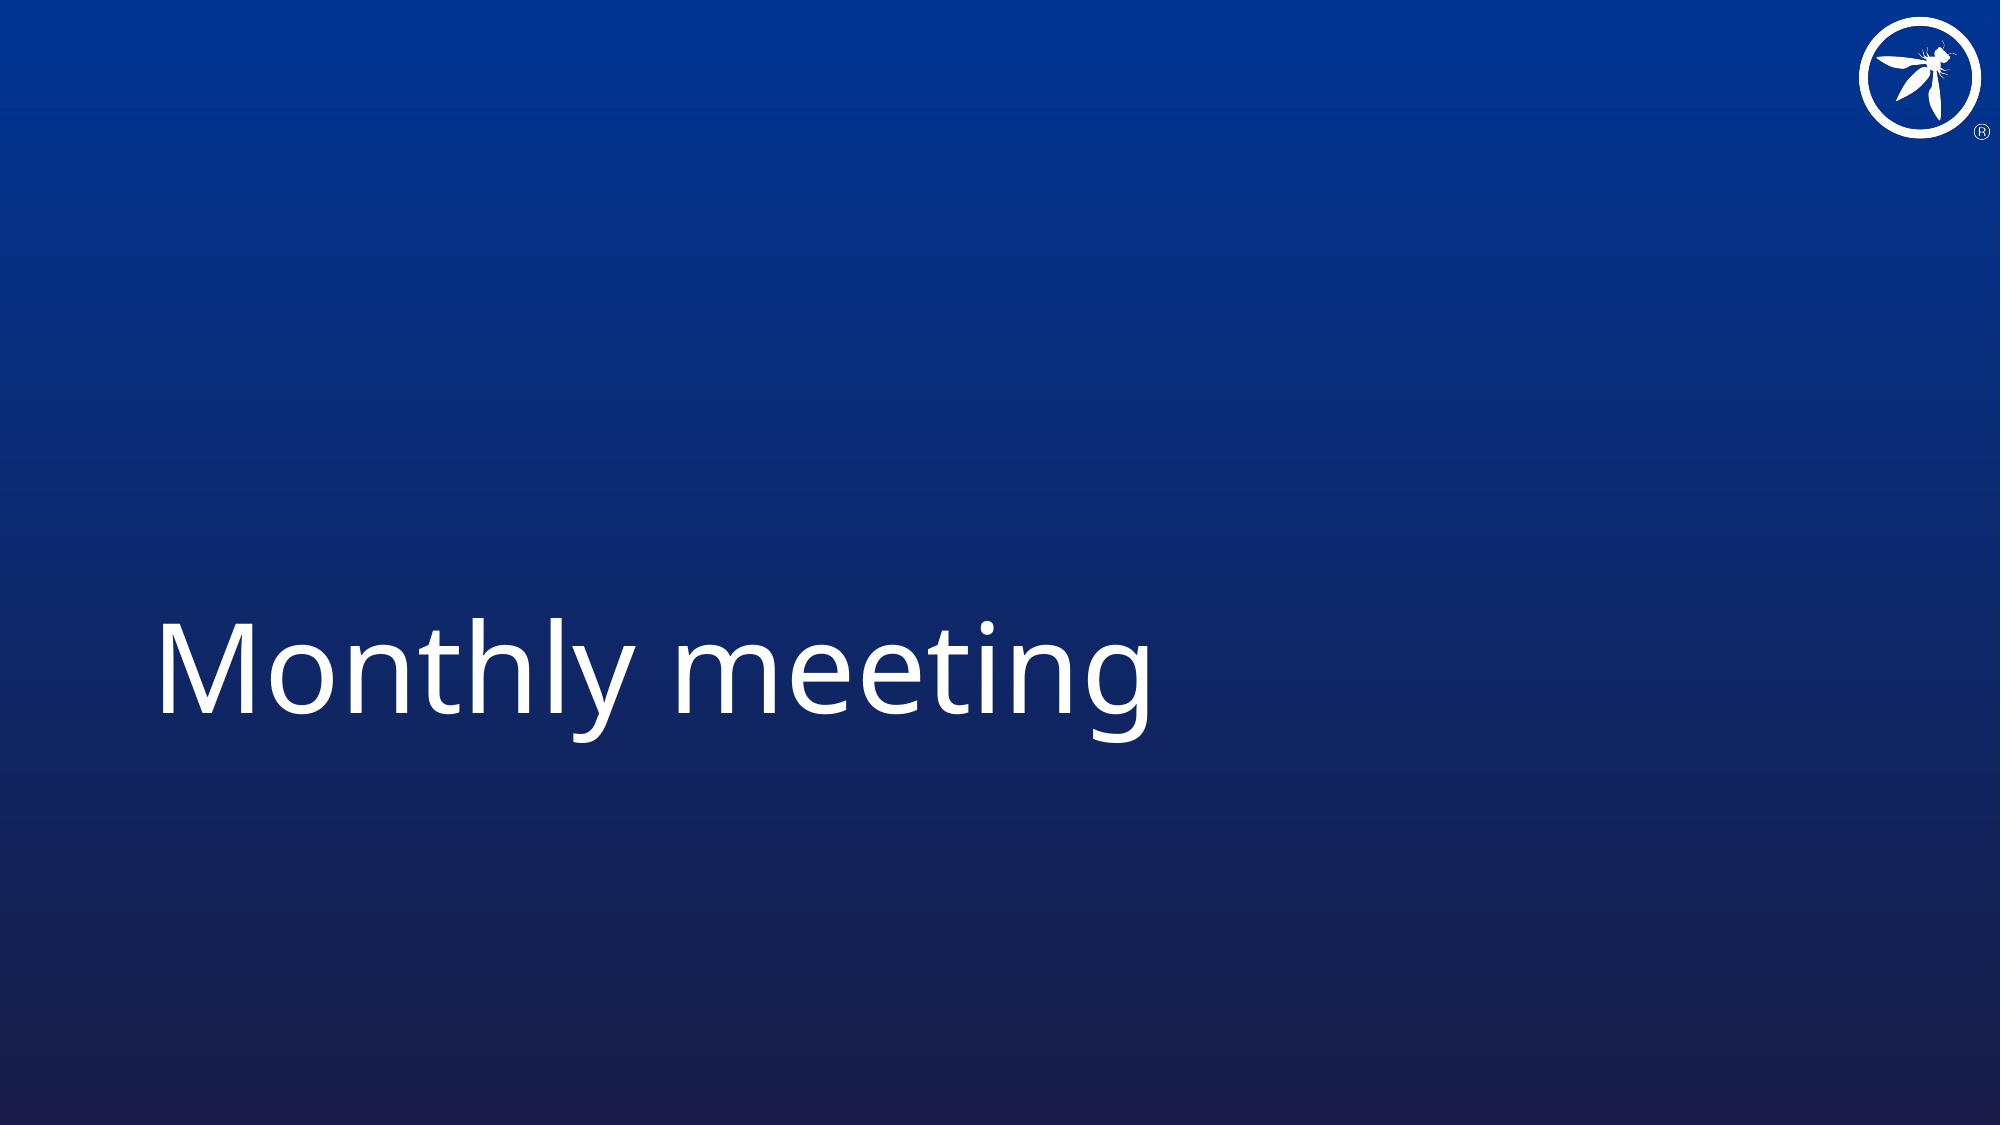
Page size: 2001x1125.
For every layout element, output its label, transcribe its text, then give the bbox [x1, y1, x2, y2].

title Monthly meeting [136, 280, 1862, 749]
picture [1797, 0, 2001, 200]
